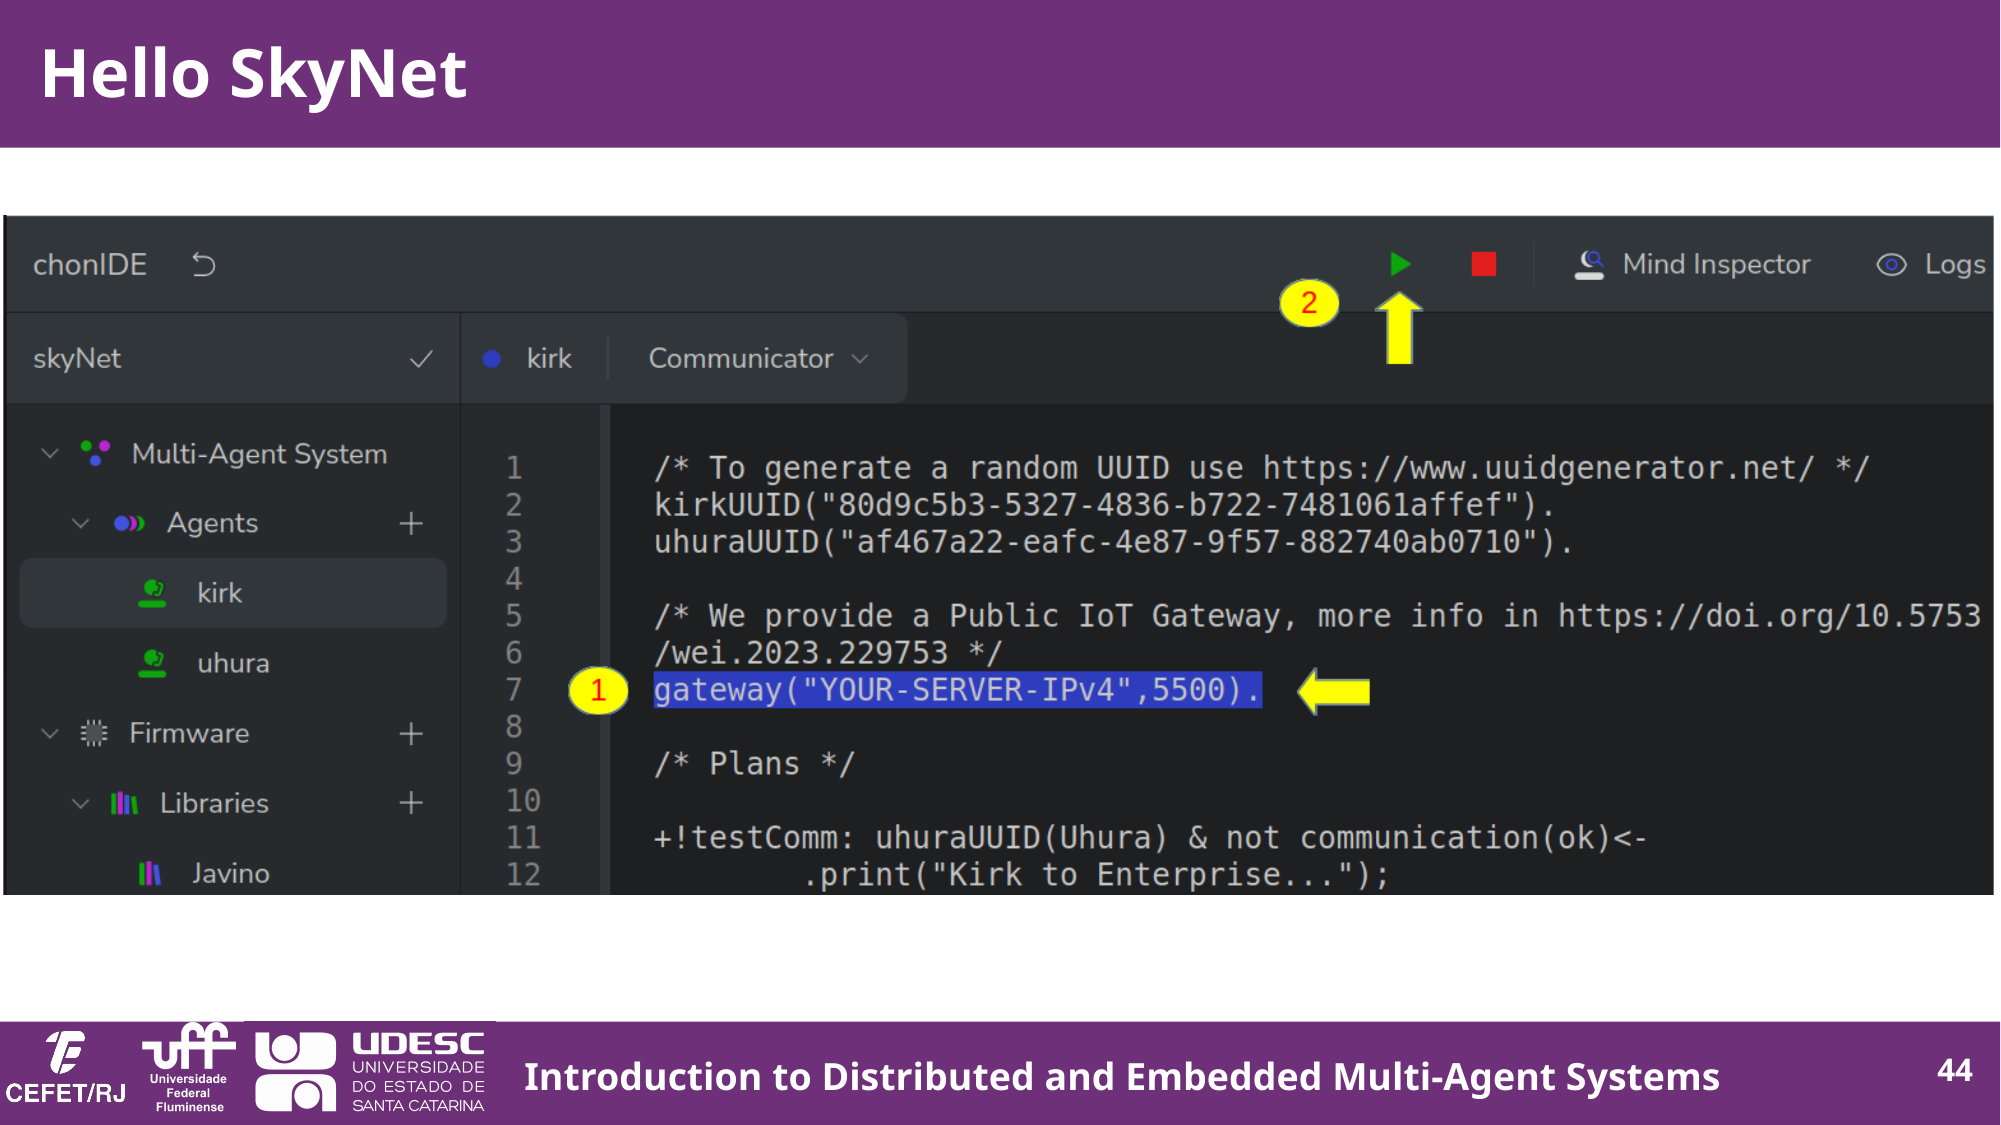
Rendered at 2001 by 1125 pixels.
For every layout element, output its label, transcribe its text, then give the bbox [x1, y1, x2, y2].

picture [141, 1021, 237, 1117]
picture [3, 215, 1994, 895]
picture [6, 1009, 125, 1125]
picture [244, 1021, 496, 1123]
text_box Hello SkyNet [25, 23, 1999, 119]
